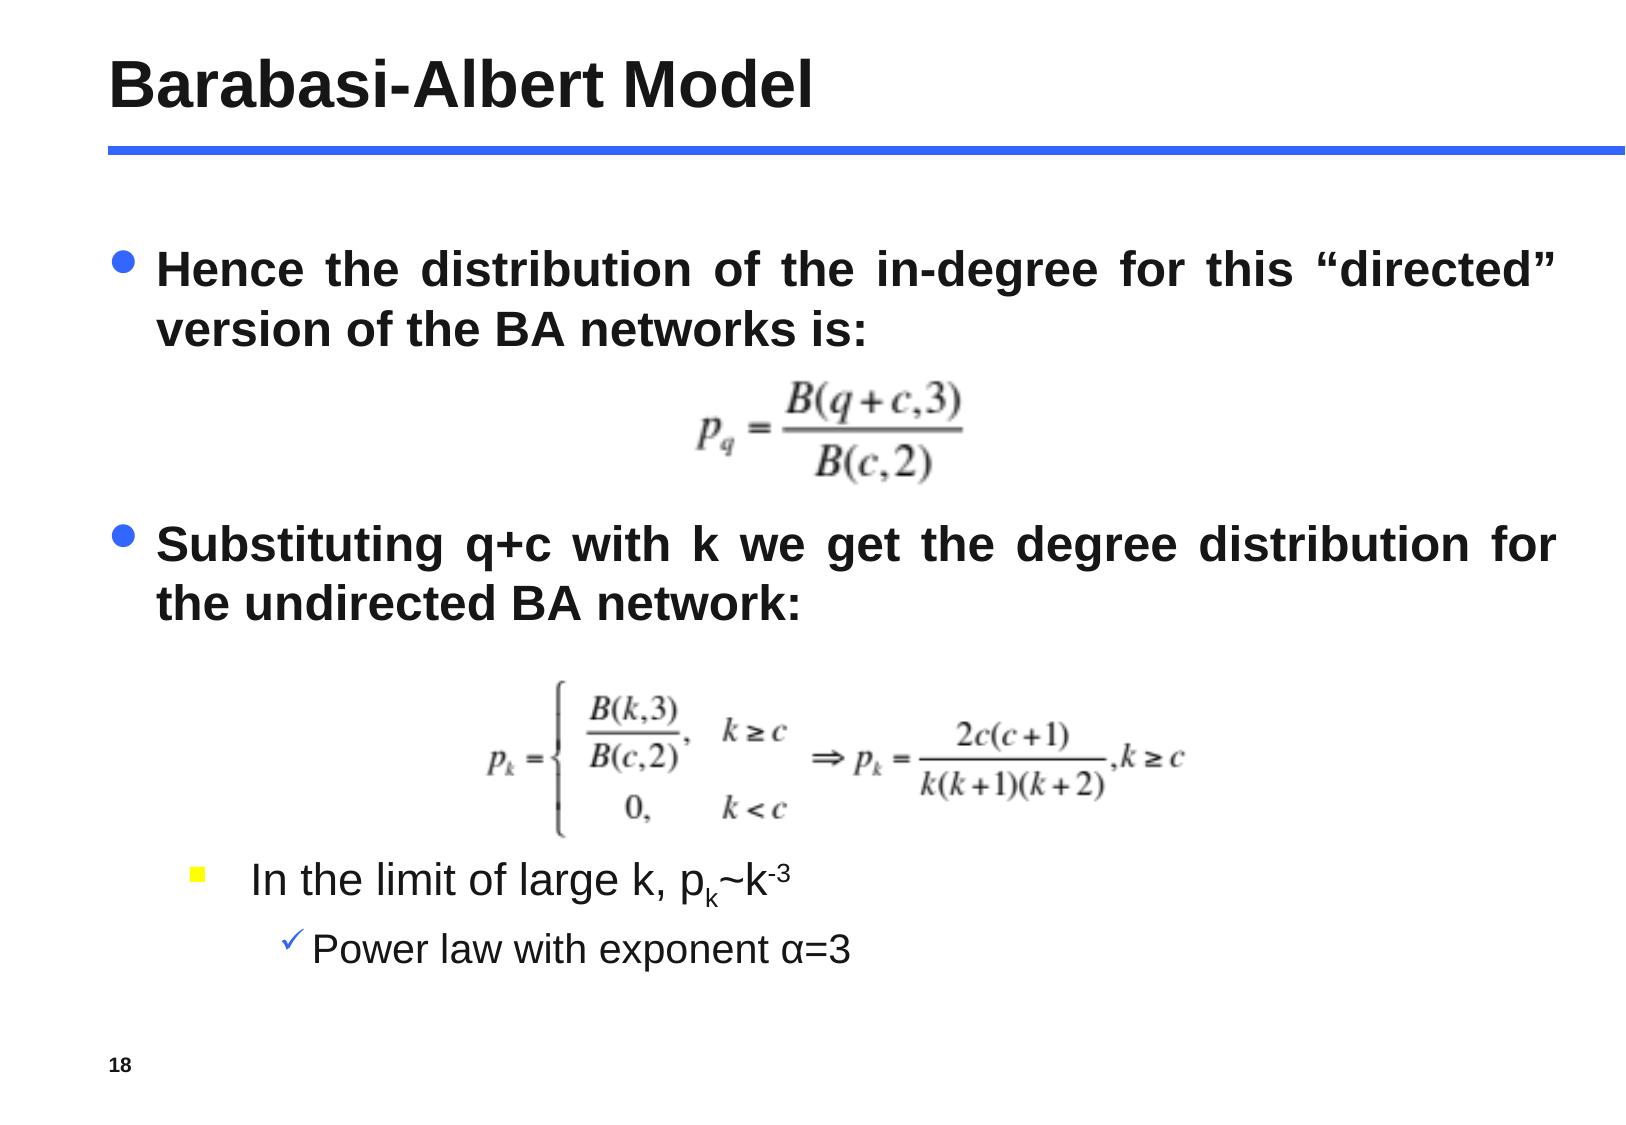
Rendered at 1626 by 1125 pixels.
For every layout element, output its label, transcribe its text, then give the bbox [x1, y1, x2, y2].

list Hence the distribution of the in-degree for this “directed” version of the BA networks is: Substituting q+c with k we get the degree distribution for the undirected BA network: In the limit of large k, pk~k-3 Power law with exponent α=3 [108, 237, 1558, 975]
title Barabasi-Albert Model [108, 30, 1558, 131]
chart [482, 675, 1189, 843]
chart [690, 369, 967, 491]
text_box <number> [108, 1051, 188, 1077]
